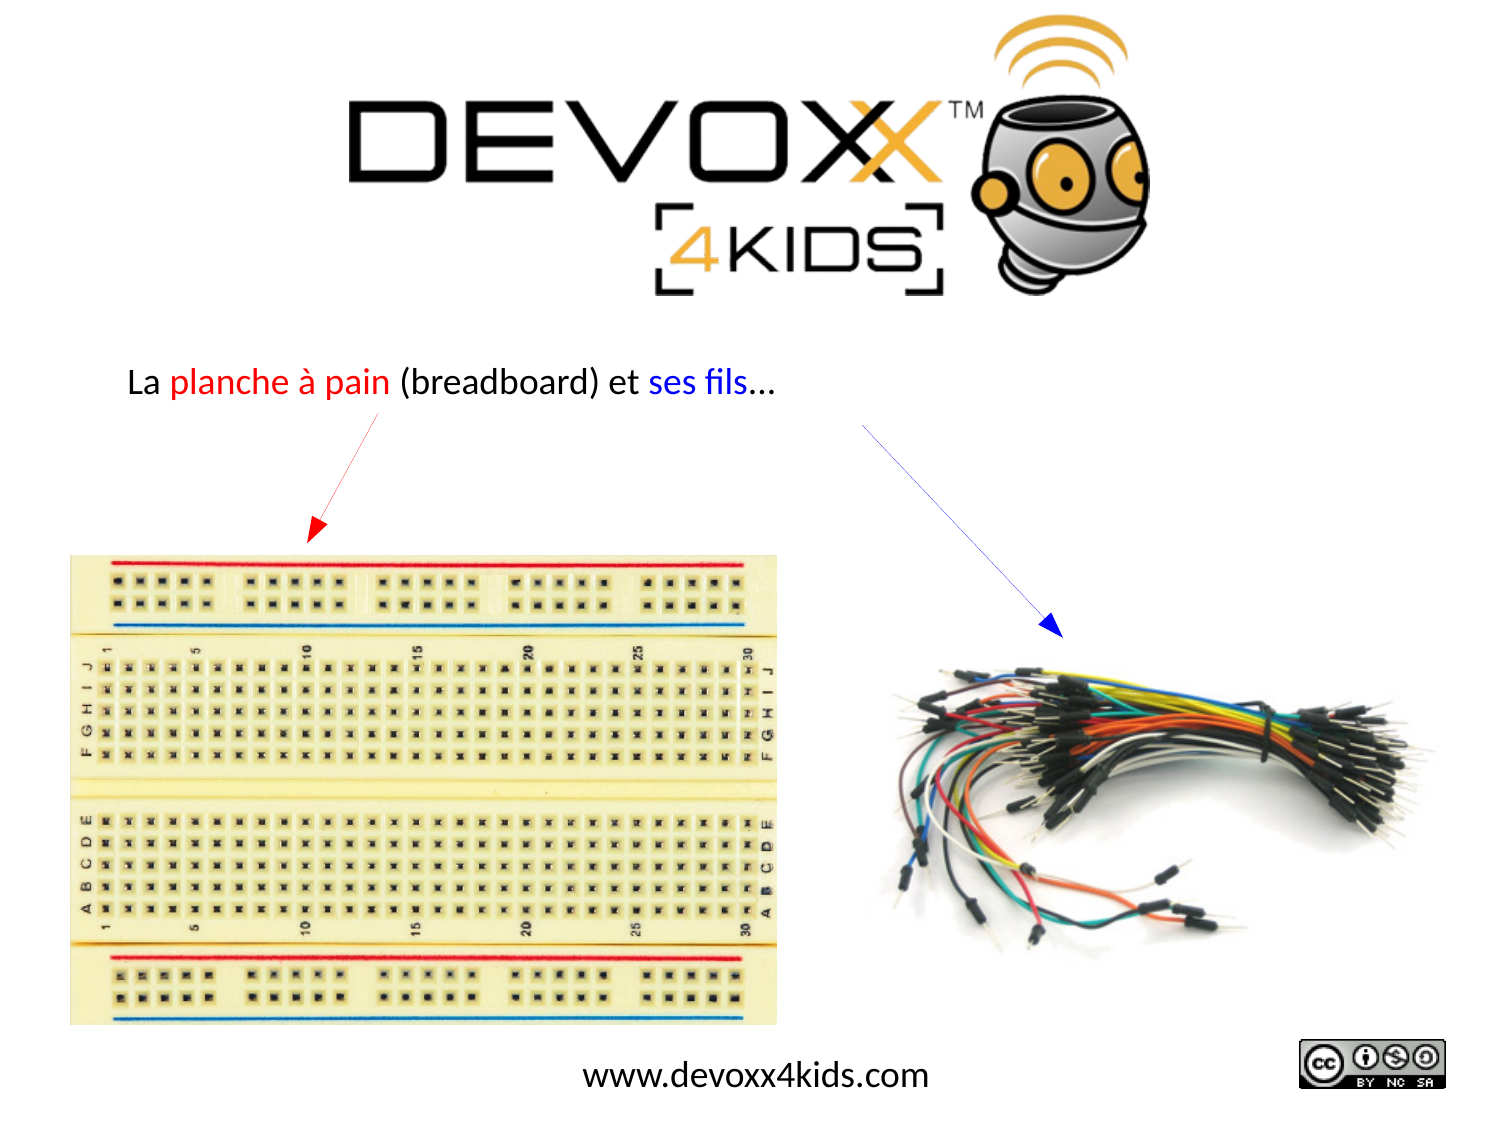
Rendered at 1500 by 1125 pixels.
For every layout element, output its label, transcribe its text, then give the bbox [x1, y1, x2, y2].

picture [349, 14, 1150, 296]
title La planche à pain (breadboard) et ses fils... [112, 349, 1252, 426]
picture [851, 543, 1477, 1013]
picture [70, 555, 777, 1025]
picture [1299, 1039, 1446, 1089]
